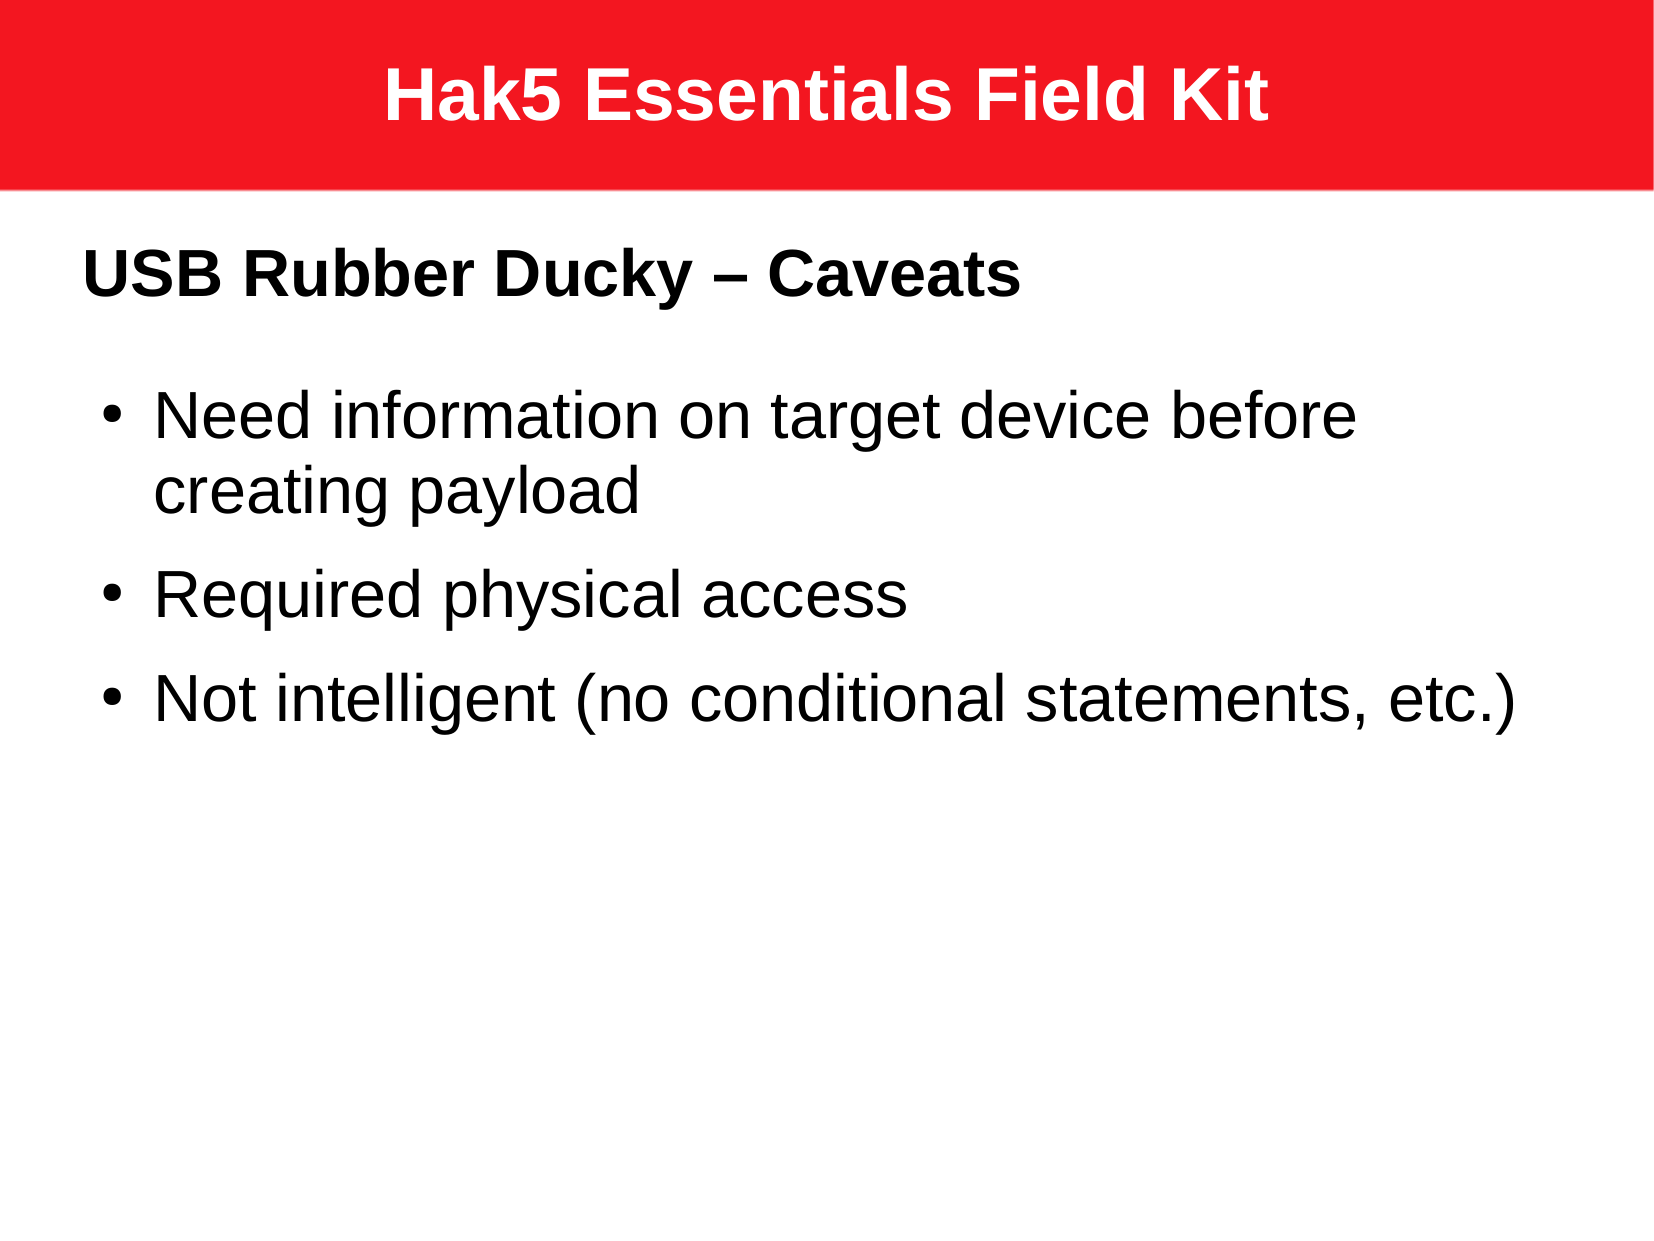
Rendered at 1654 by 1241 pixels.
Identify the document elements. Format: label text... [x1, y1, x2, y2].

title Hak5 Essentials Field Kit [82, 0, 1571, 189]
picture [0, 0, 1654, 1241]
list USB Rubber Ducky – Caveats [11, 236, 1430, 343]
list Need information on target device before creating payload Required physical access Not intelligent (no conditional statements, etc.) [82, 377, 1571, 1205]
